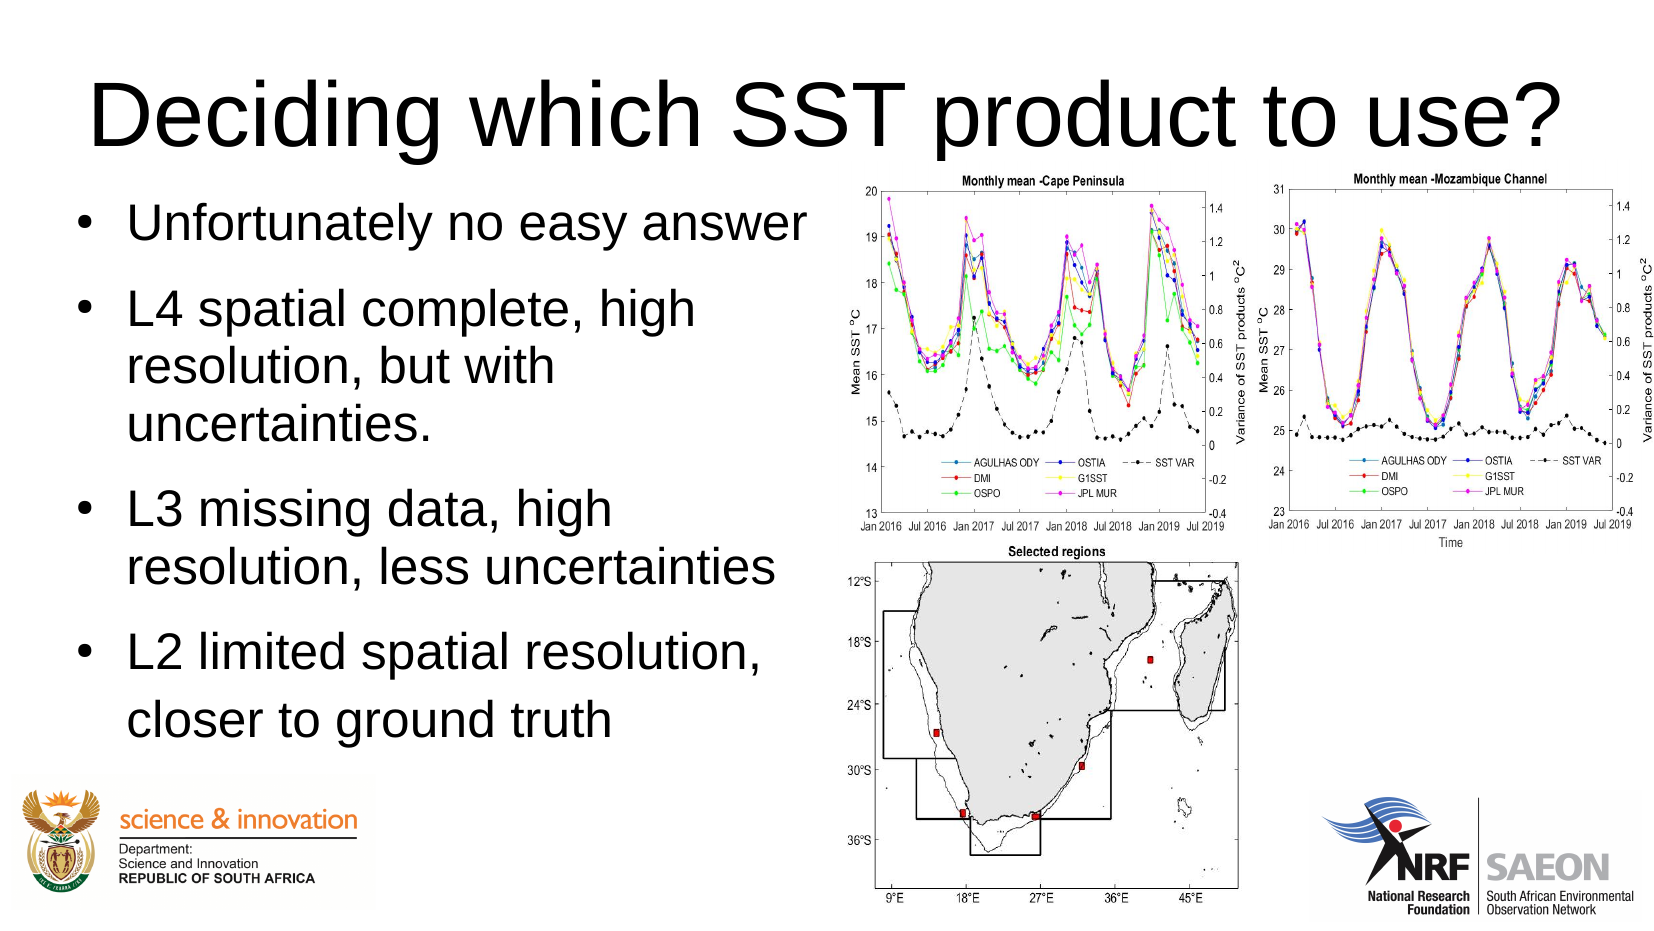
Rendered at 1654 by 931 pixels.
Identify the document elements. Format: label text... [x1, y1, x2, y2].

picture [11, 774, 376, 910]
picture [826, 159, 1654, 926]
title Deciding which SST product to use? [82, 37, 1571, 193]
list Unfortunately no easy answer L4 spatial complete, high resolution, but with uncertainties. L3 missing data, high resolution, less uncertainties L2 limited spatial resolution, closer to ground truth [59, 193, 815, 839]
picture [1309, 790, 1642, 922]
